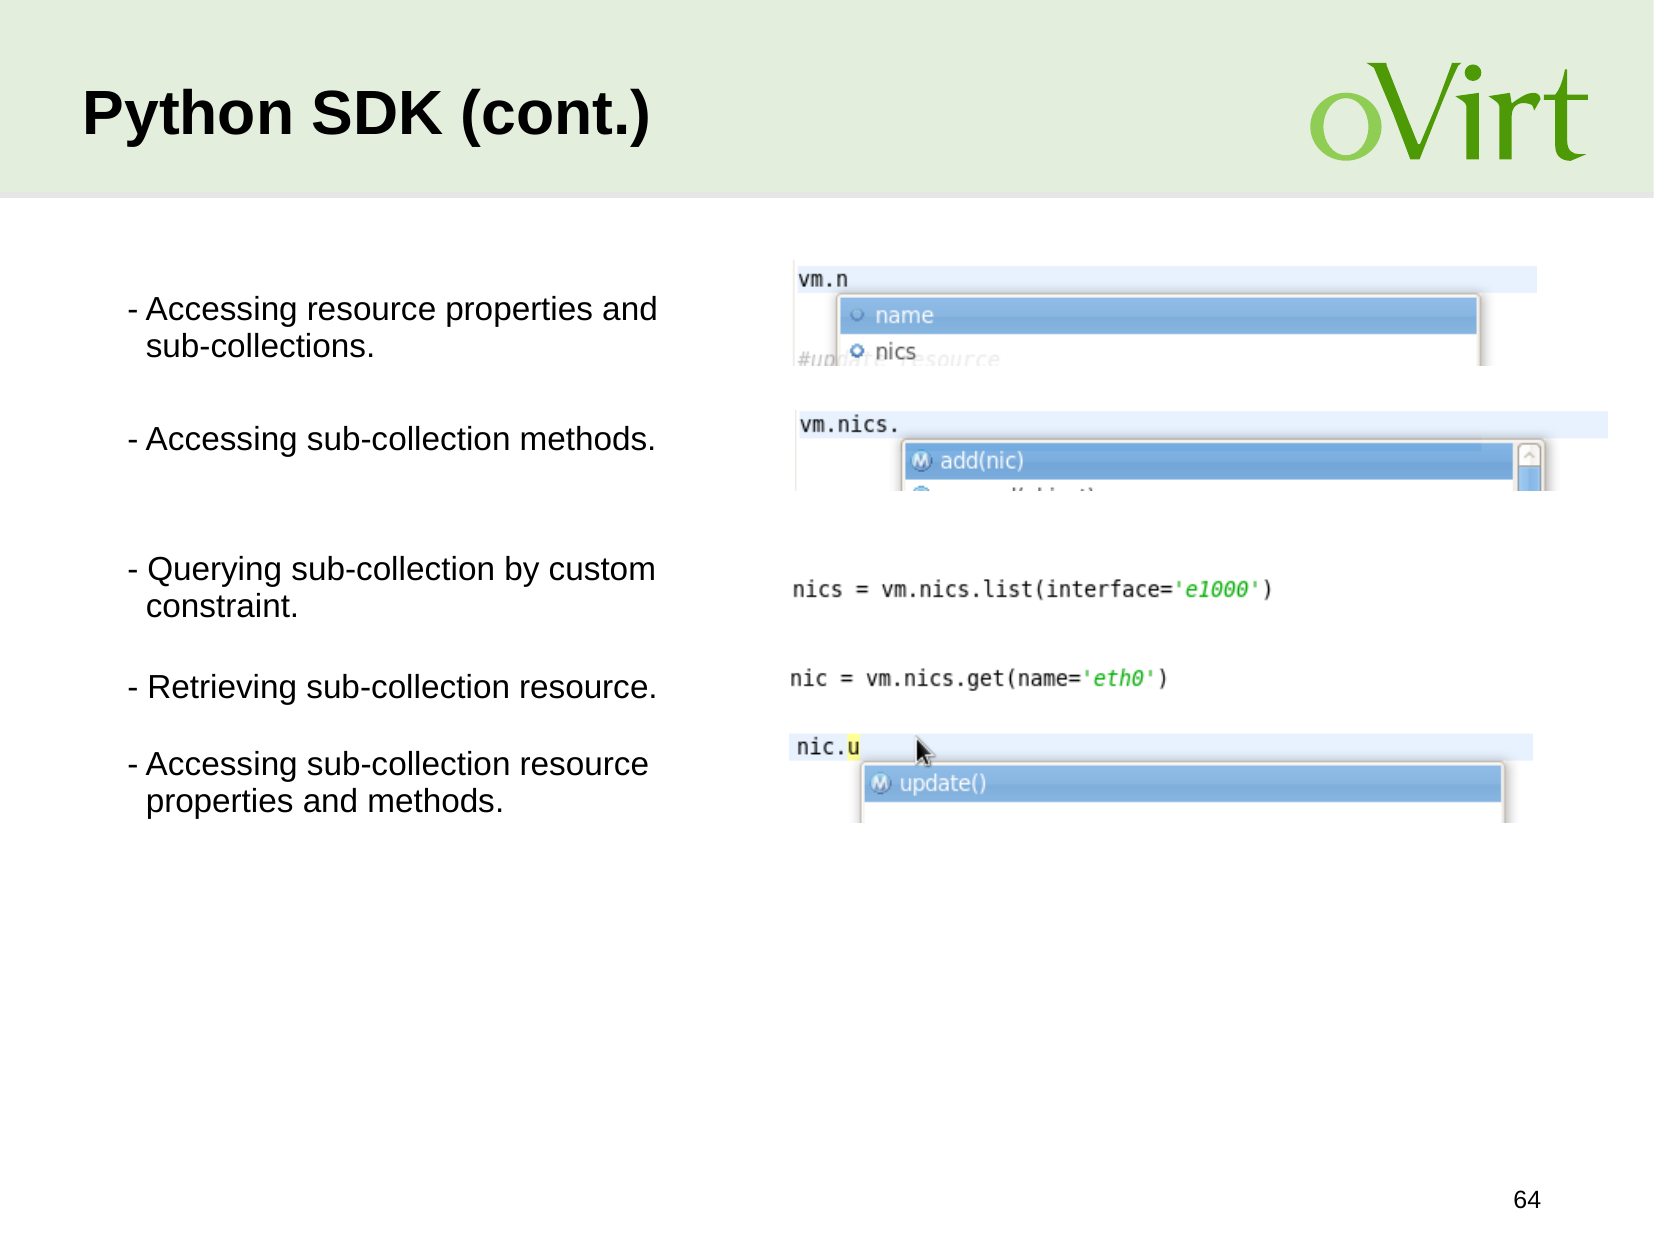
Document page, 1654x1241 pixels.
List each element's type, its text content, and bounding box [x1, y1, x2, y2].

picture [788, 559, 1276, 618]
text_box - Retrieving sub-collection resource. [112, 661, 713, 714]
text_box - Querying sub-collection by custom constraint. [112, 543, 676, 633]
picture [760, 637, 1533, 823]
text_box - Accessing resource properties and sub-collections. [112, 283, 713, 373]
title Python SDK (cont.) [82, 37, 1571, 188]
picture [787, 260, 1537, 367]
picture [795, 410, 1608, 491]
text_box - Accessing sub-collection methods. [112, 413, 713, 466]
text_box - Accessing sub-collection resource properties and methods. [112, 738, 713, 828]
